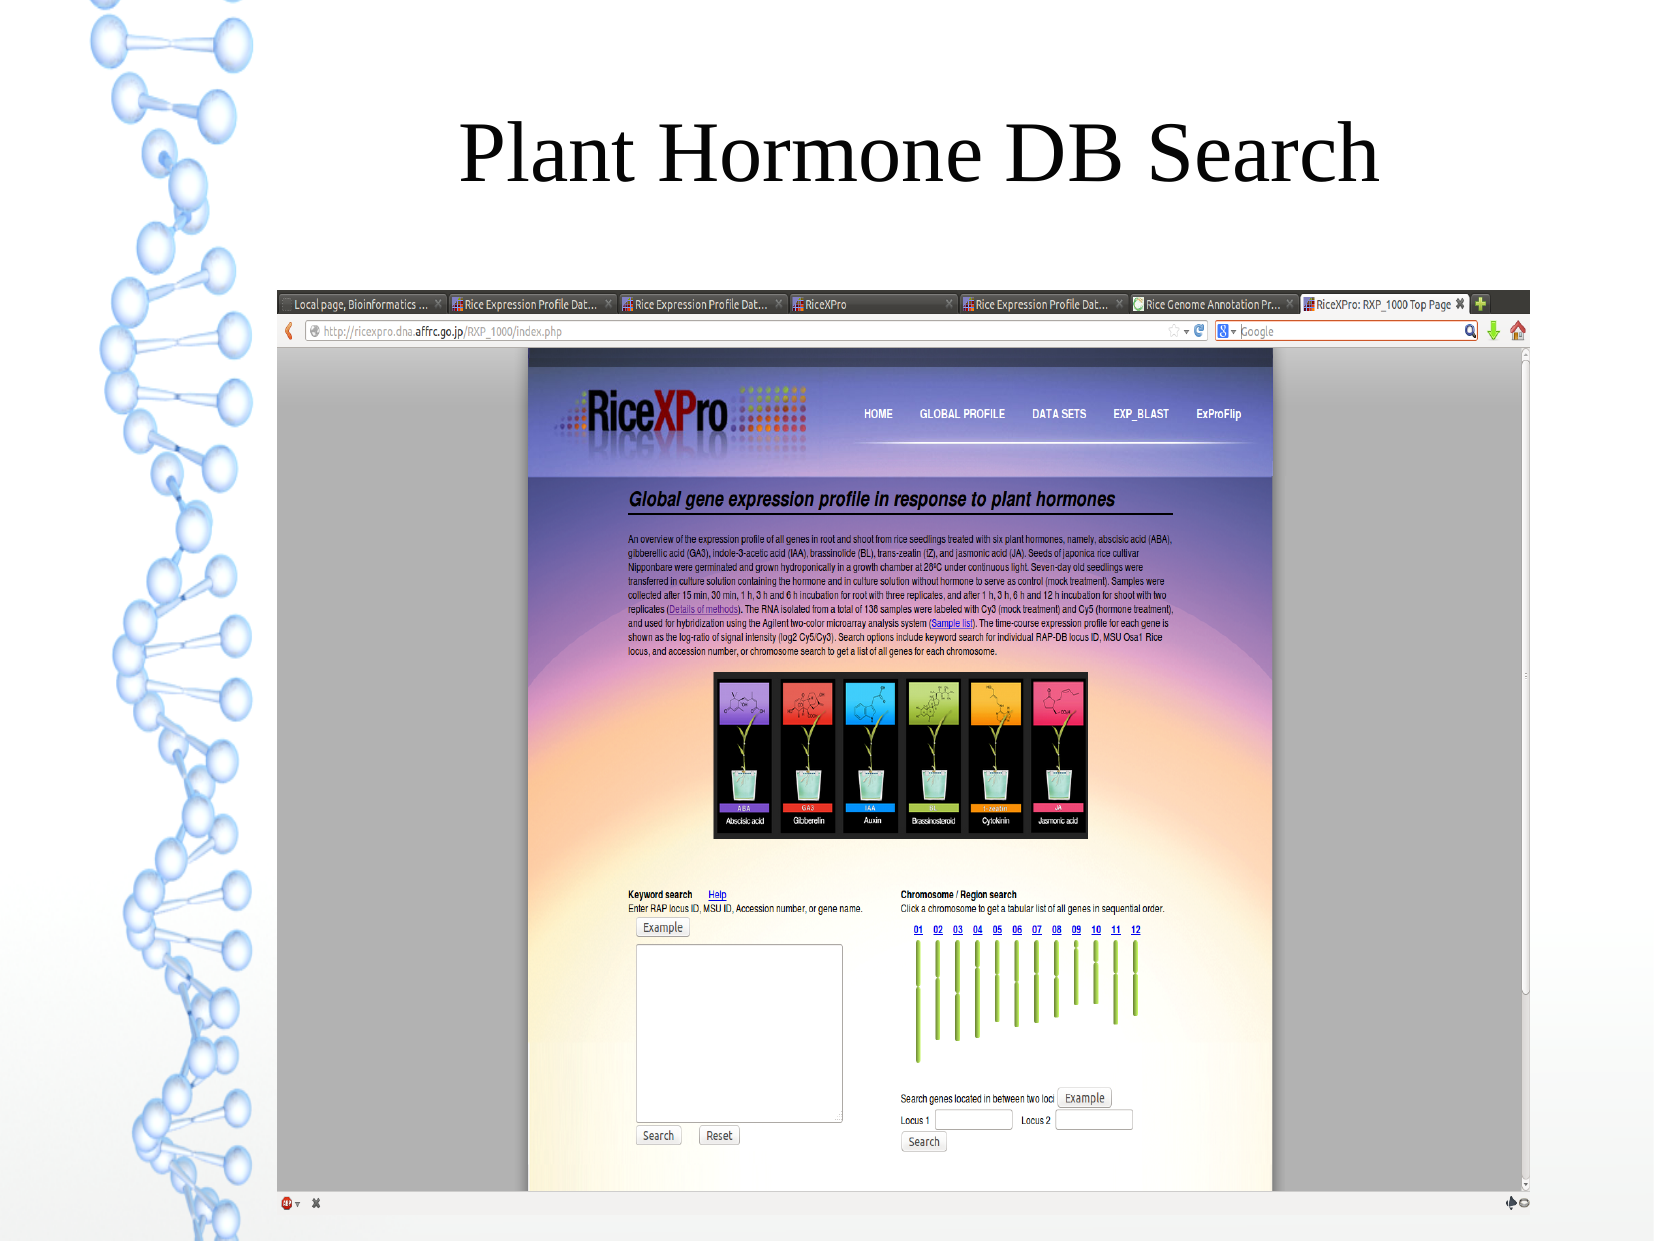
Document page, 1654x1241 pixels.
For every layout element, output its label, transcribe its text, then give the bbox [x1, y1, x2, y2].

title Plant Hormone DB Search [269, 49, 1571, 257]
picture [0, 0, 1654, 1241]
